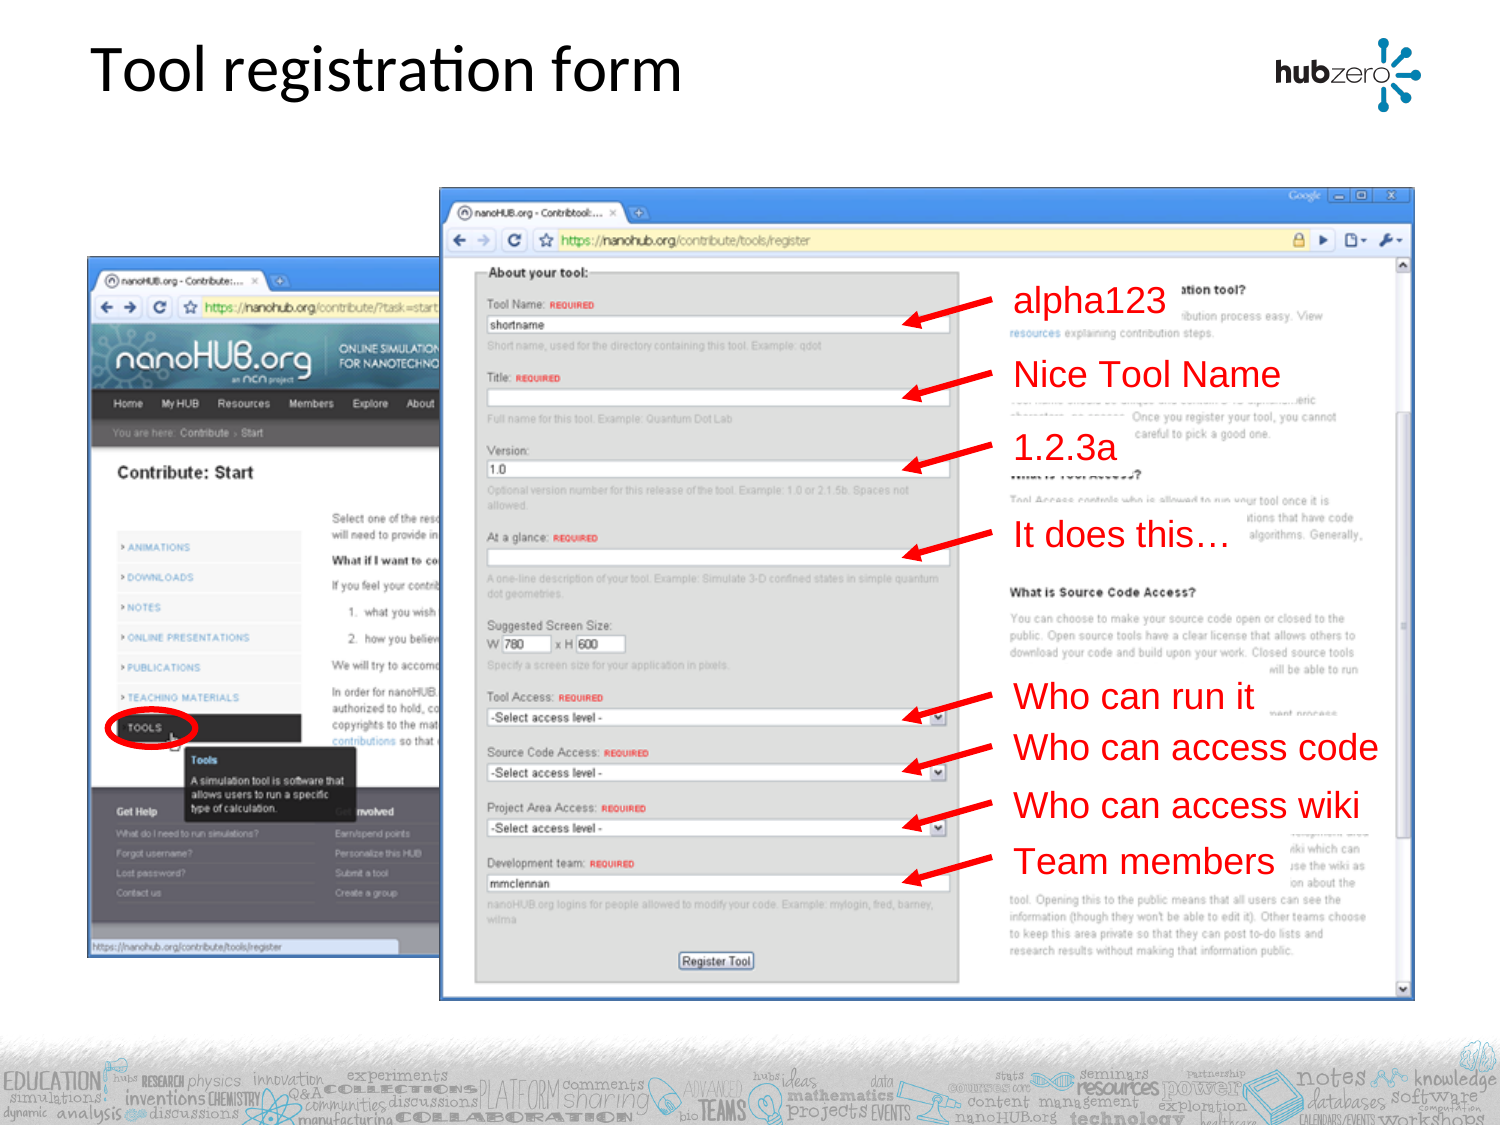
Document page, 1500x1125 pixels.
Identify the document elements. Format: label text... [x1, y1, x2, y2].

picture [87, 187, 1415, 1001]
text_box alpha123 [998, 268, 1182, 329]
text_box Team members [998, 829, 1291, 891]
picture [1272, 35, 1424, 115]
text_box Who can access wiki [998, 773, 1376, 834]
title Tool registration form [75, 12, 1249, 118]
text_box Who can access code [998, 715, 1395, 777]
text_box It does this… [998, 502, 1247, 563]
text_box Nice Tool Name [998, 342, 1297, 403]
picture [0, 1034, 1500, 1125]
text_box Who can run it [998, 664, 1270, 715]
text_box 1.2.3a [998, 415, 1133, 477]
